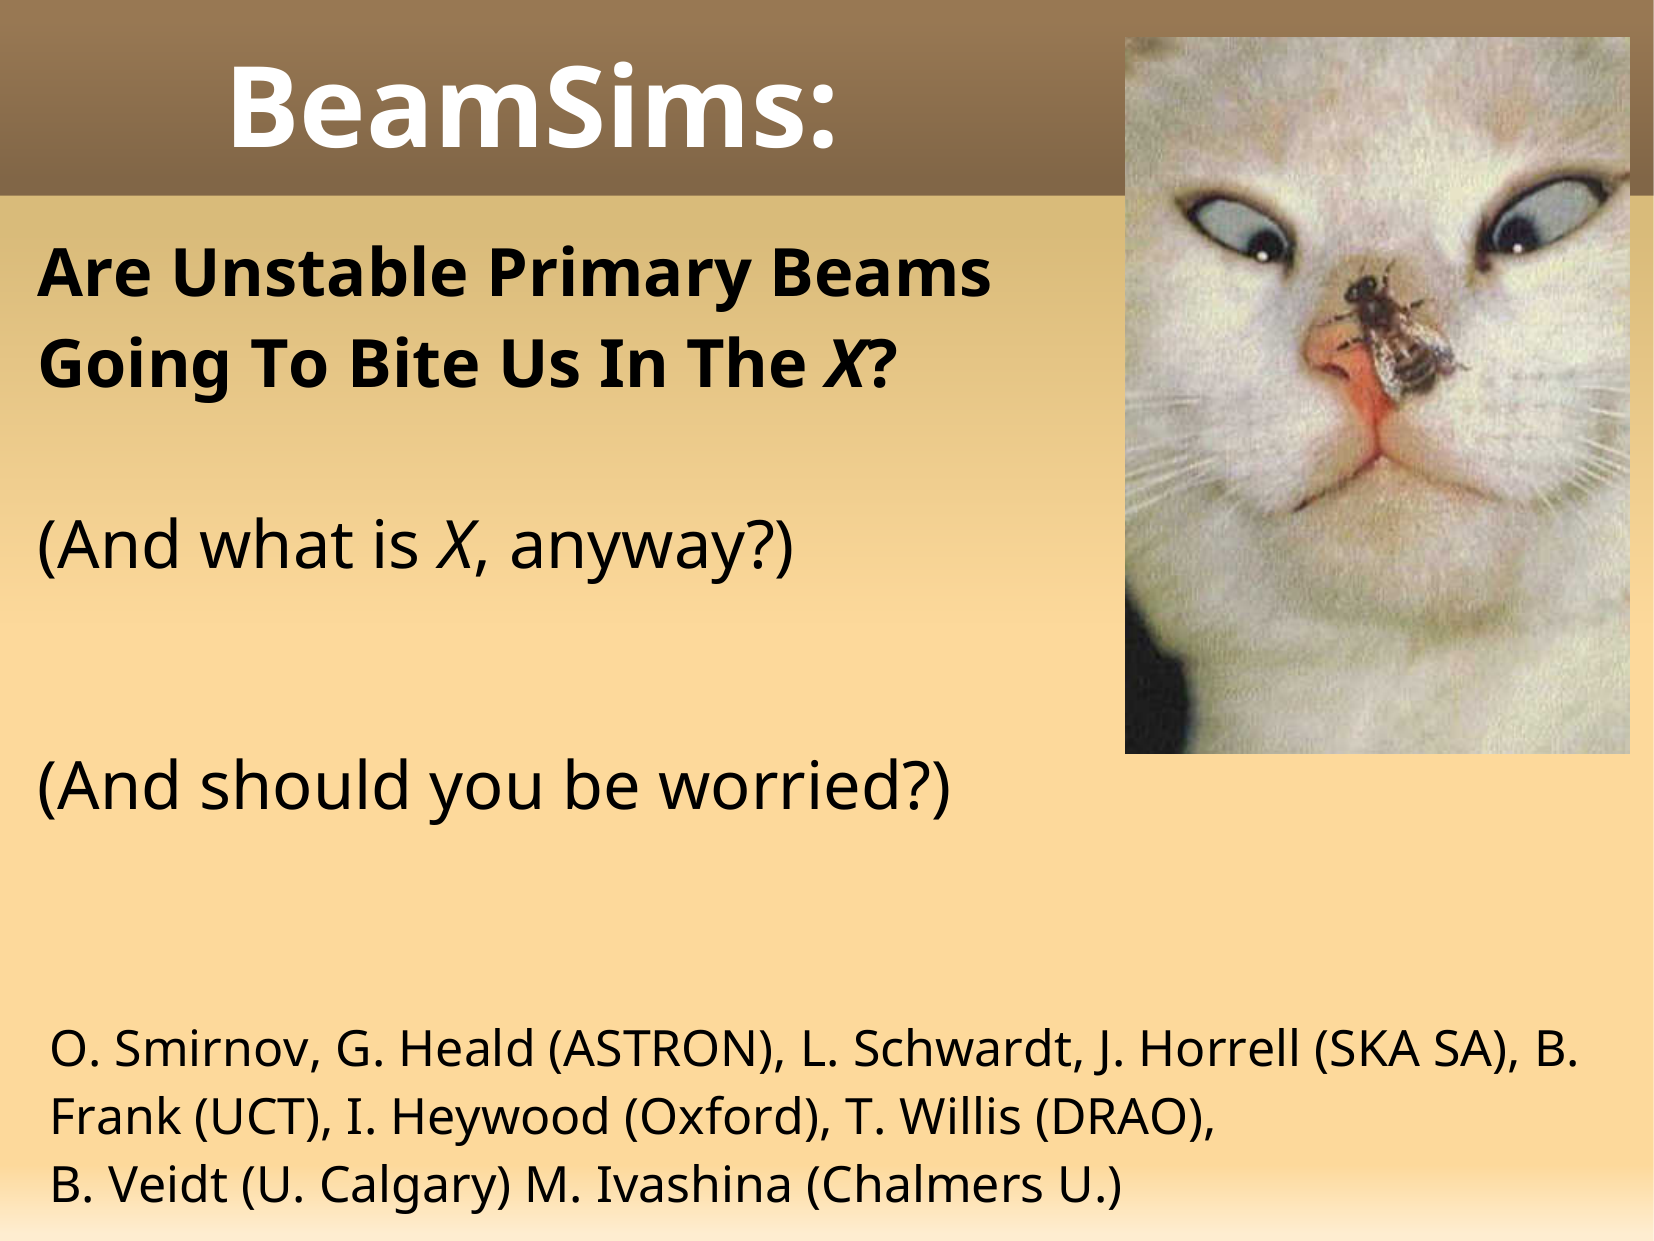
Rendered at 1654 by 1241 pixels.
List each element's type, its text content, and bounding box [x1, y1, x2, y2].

title BeamSims: [76, 7, 1565, 200]
list Are Unstable Primary Beams Going To Bite Us In The X? (And what is X, anyway?) (And should you be worried?) [37, 225, 1601, 901]
list O. Smirnov, G. Heald (ASTRON), L. Schwardt, J. Horrell (SKA SA), B. Frank (UCT), I. Heywood (Oxford), T. Willis (DRAO), B. Veidt (U. Calgary) M. Ivashina (Chalmers U.) [49, 1012, 1613, 1201]
picture [0, 0, 1654, 1241]
